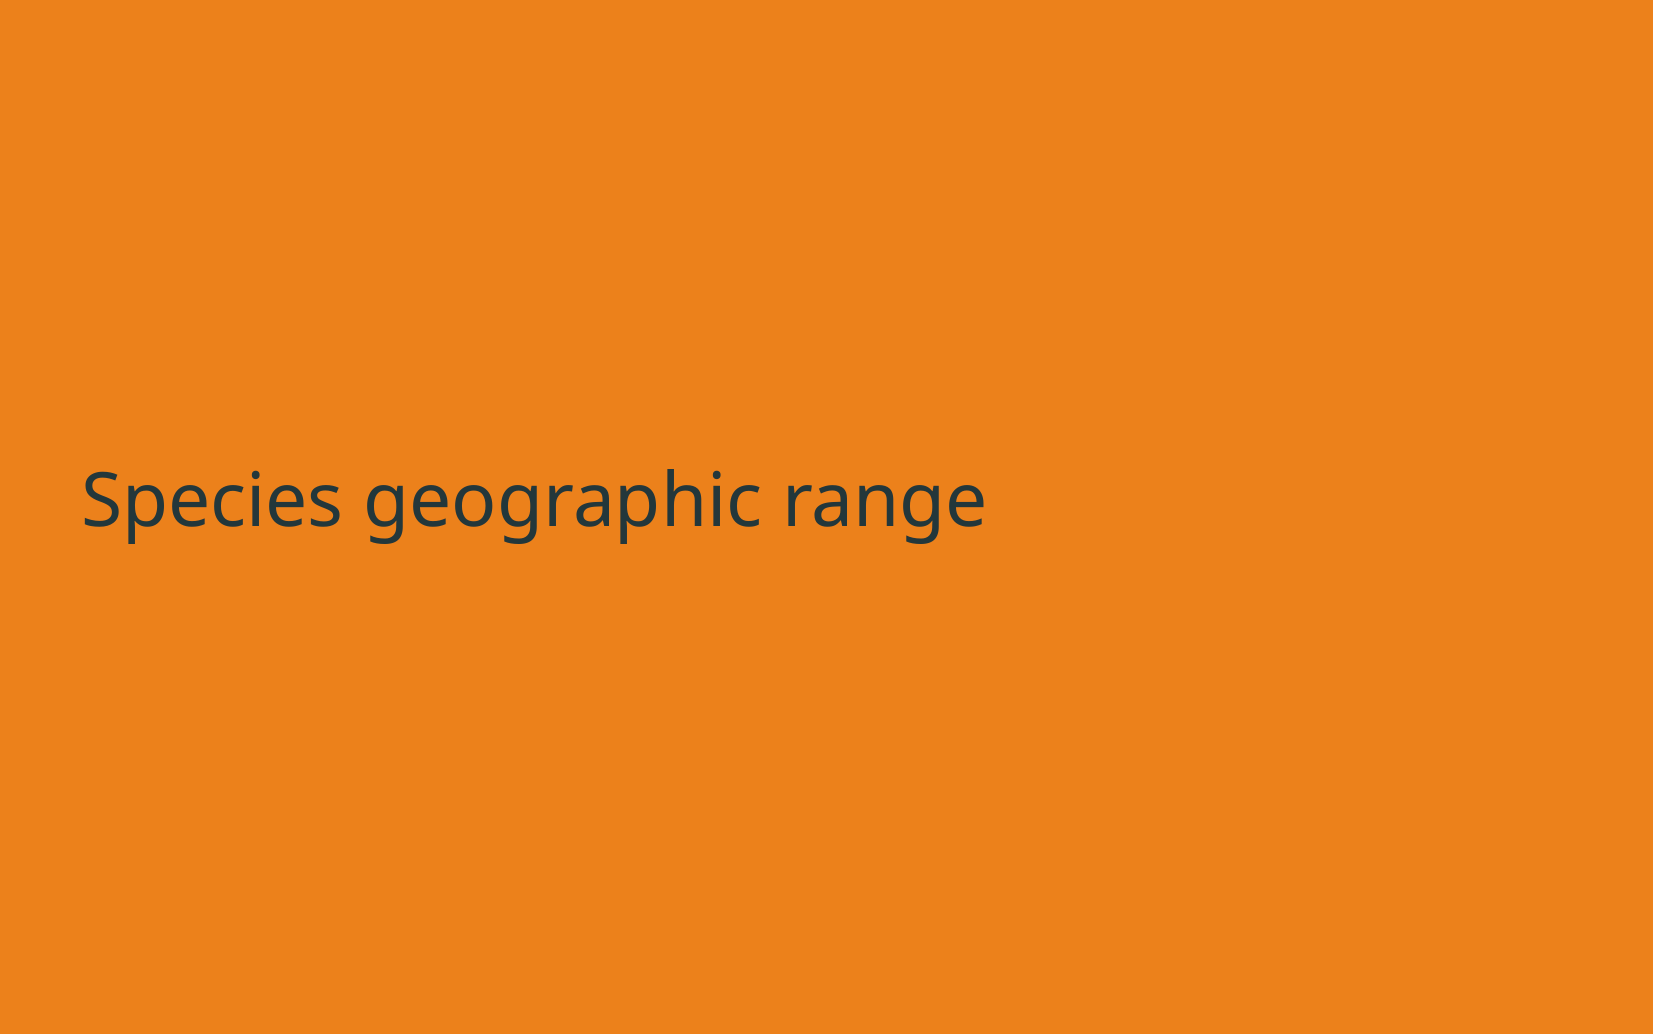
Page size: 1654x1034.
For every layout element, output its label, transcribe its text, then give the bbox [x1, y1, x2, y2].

text_box Species geographic range [81, 445, 1279, 661]
